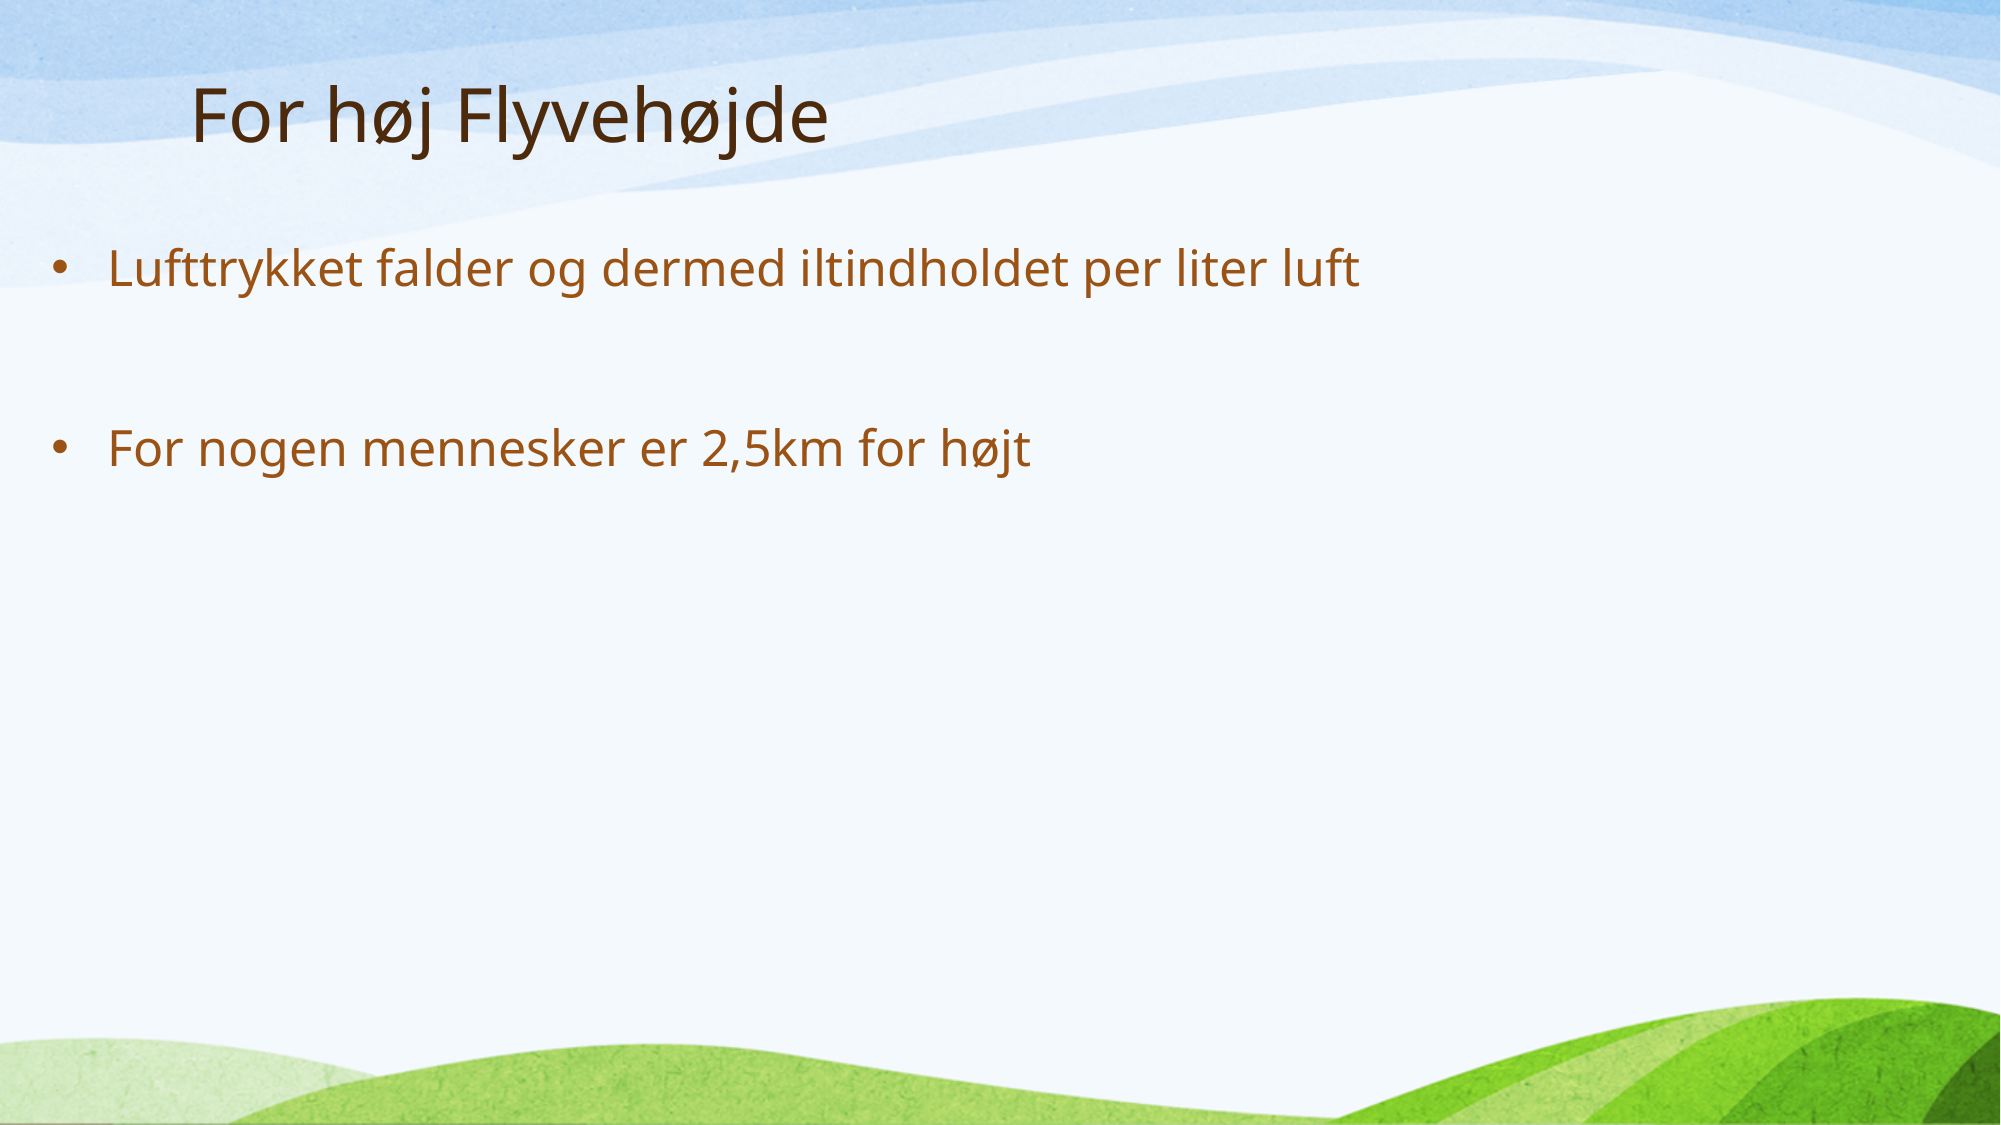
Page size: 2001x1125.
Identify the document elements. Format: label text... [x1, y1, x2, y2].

title For høj Flyvehøjde [174, 50, 1825, 167]
text_box Lufttrykket falder og dermed iltindholdet per liter luft For nogen mennesker er 2,5km for højt [36, 229, 1908, 485]
picture [0, 0, 2001, 1125]
